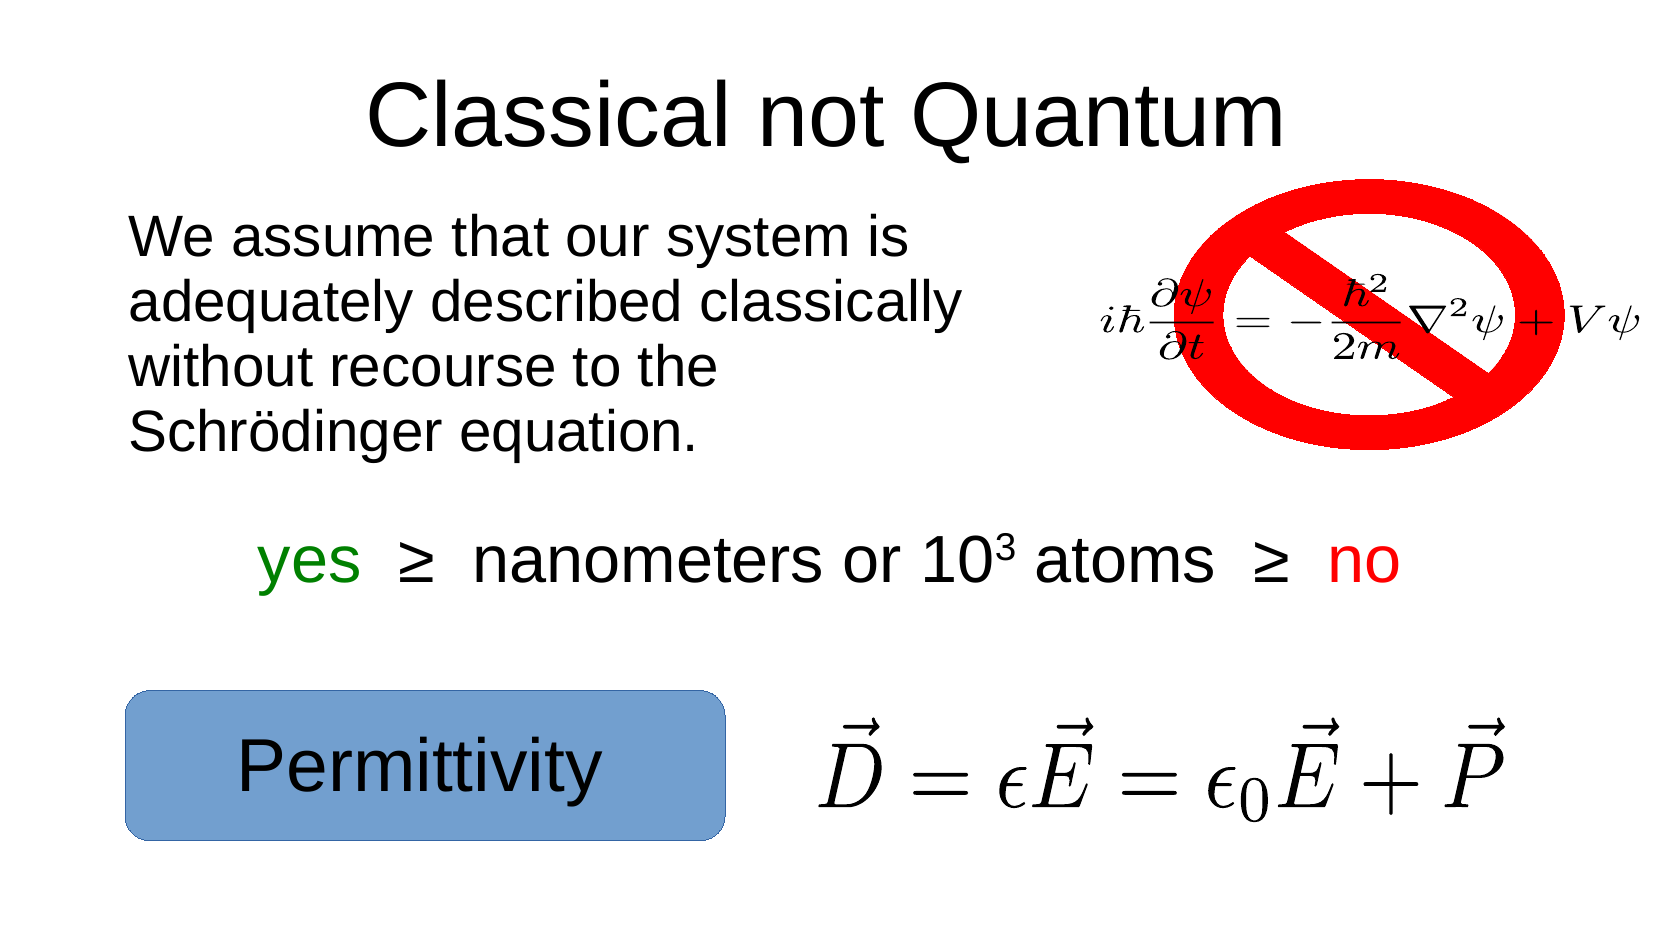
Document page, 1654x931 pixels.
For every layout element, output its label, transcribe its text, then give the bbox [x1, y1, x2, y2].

text_box [815, 717, 1506, 823]
text_box [1099, 179, 1640, 450]
title Classical not Quantum [82, 37, 1571, 193]
text_box yes ≥ nanometers or 103 atoms ≥ no [243, 514, 1434, 658]
text_box Permittivity [125, 690, 726, 841]
text_box We assume that our system is adequately described classically without recourse to the Schrödinger equation. [113, 196, 979, 472]
